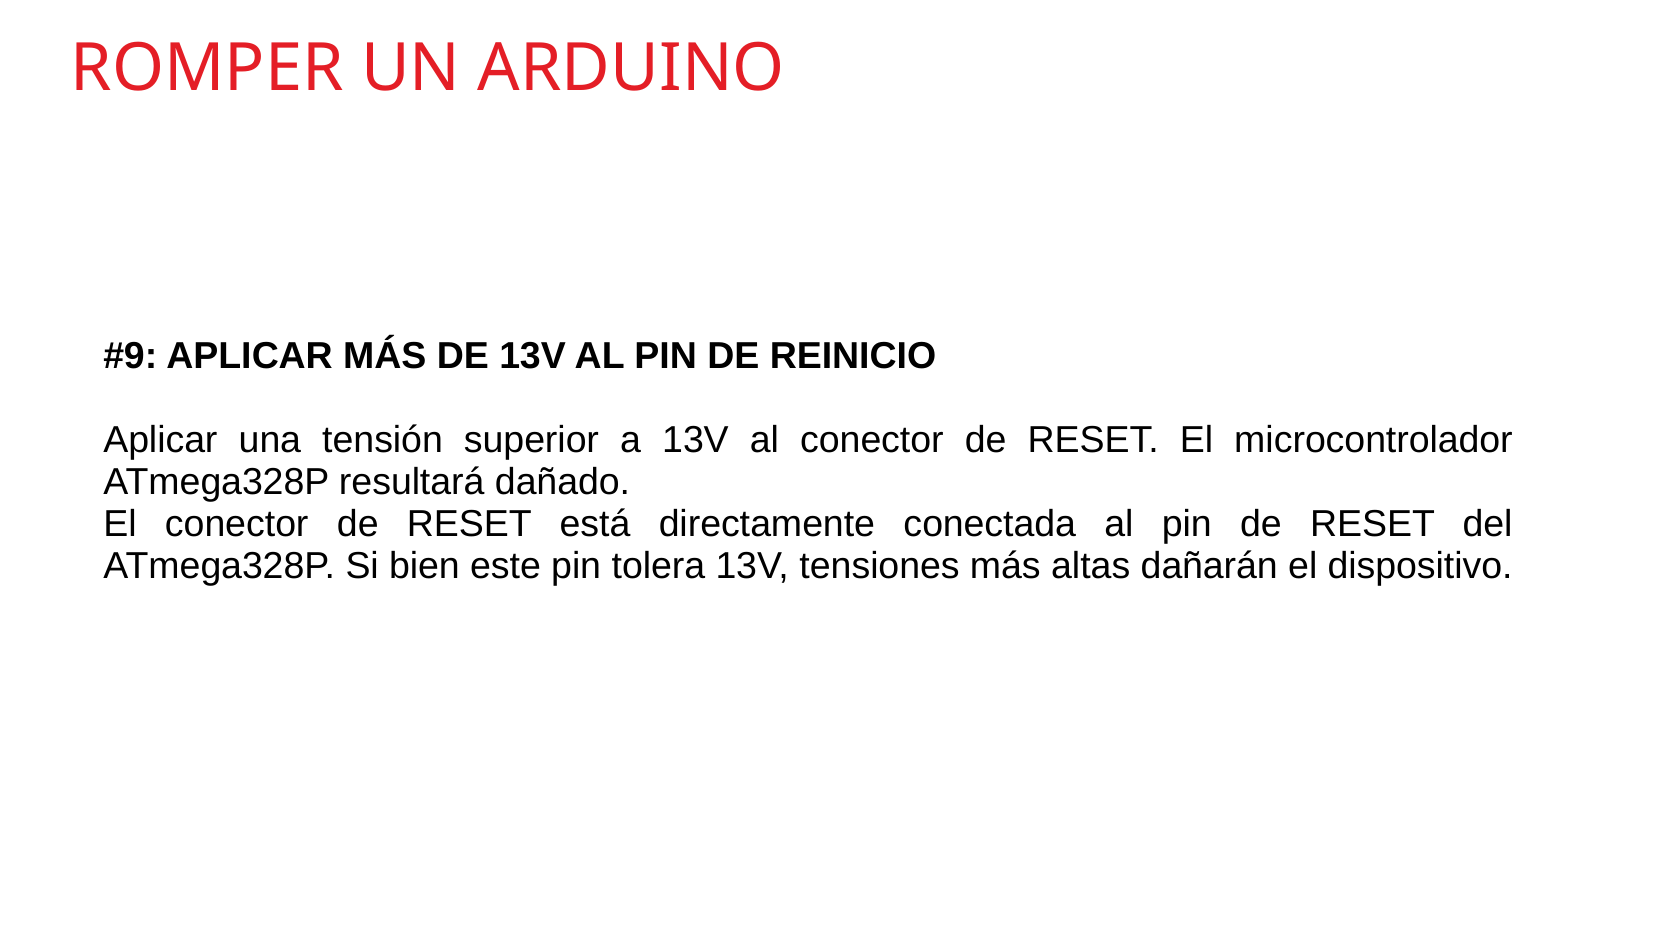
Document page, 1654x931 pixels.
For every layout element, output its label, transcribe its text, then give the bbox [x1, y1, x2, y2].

title ROMPER UN ARDUINO [70, 11, 1347, 118]
text_box #9: APLICAR MÁS DE 13V AL PIN DE REINICIO Aplicar una tensión superior a 13V al conector de RESET. El microcontrolador ATmega328P resultará dañado. El conector de RESET está directamente conectada al pin de RESET del ATmega328P. Si bien este pin tolera 13V, tensiones más altas dañarán el dispositivo. [88, 326, 1565, 604]
